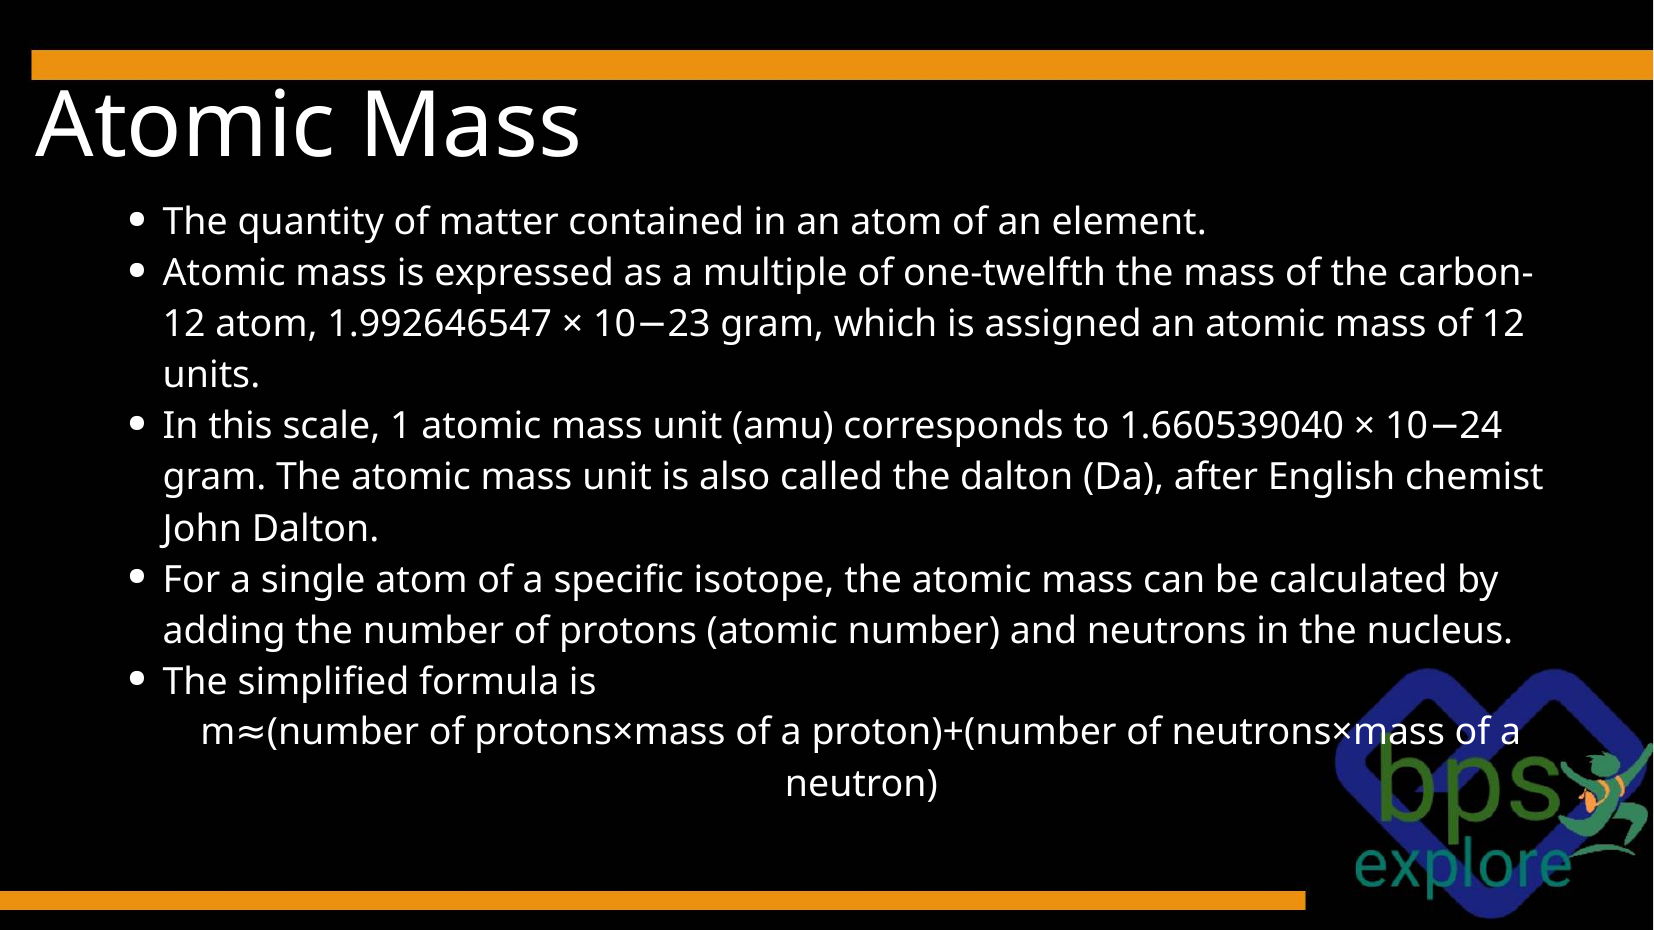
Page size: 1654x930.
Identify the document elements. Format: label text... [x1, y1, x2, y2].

picture [0, 0, 1654, 930]
title Atomic Mass [35, 42, 1524, 199]
text_box The quantity of matter contained in an atom of an element. Atomic mass is expressed as a multiple of one-twelfth the mass of the carbon-12 atom, 1.992646547 × 10−23 gram, which is assigned an atomic mass of 12 units. In this scale, 1 atomic mass unit (amu) corresponds to 1.660539040 × 10−24 gram. The atomic mass unit is also called the dalton (Da), after English chemist John Dalton. For a single atom of a specific isotope, the atomic mass can be calculated by adding the number of protons (atomic number) and neutrons in the nucleus. The simplified formula is m≈(number of protons×mass of a proton)+(number of neutrons×mass of a neutron) [112, 187, 1576, 826]
